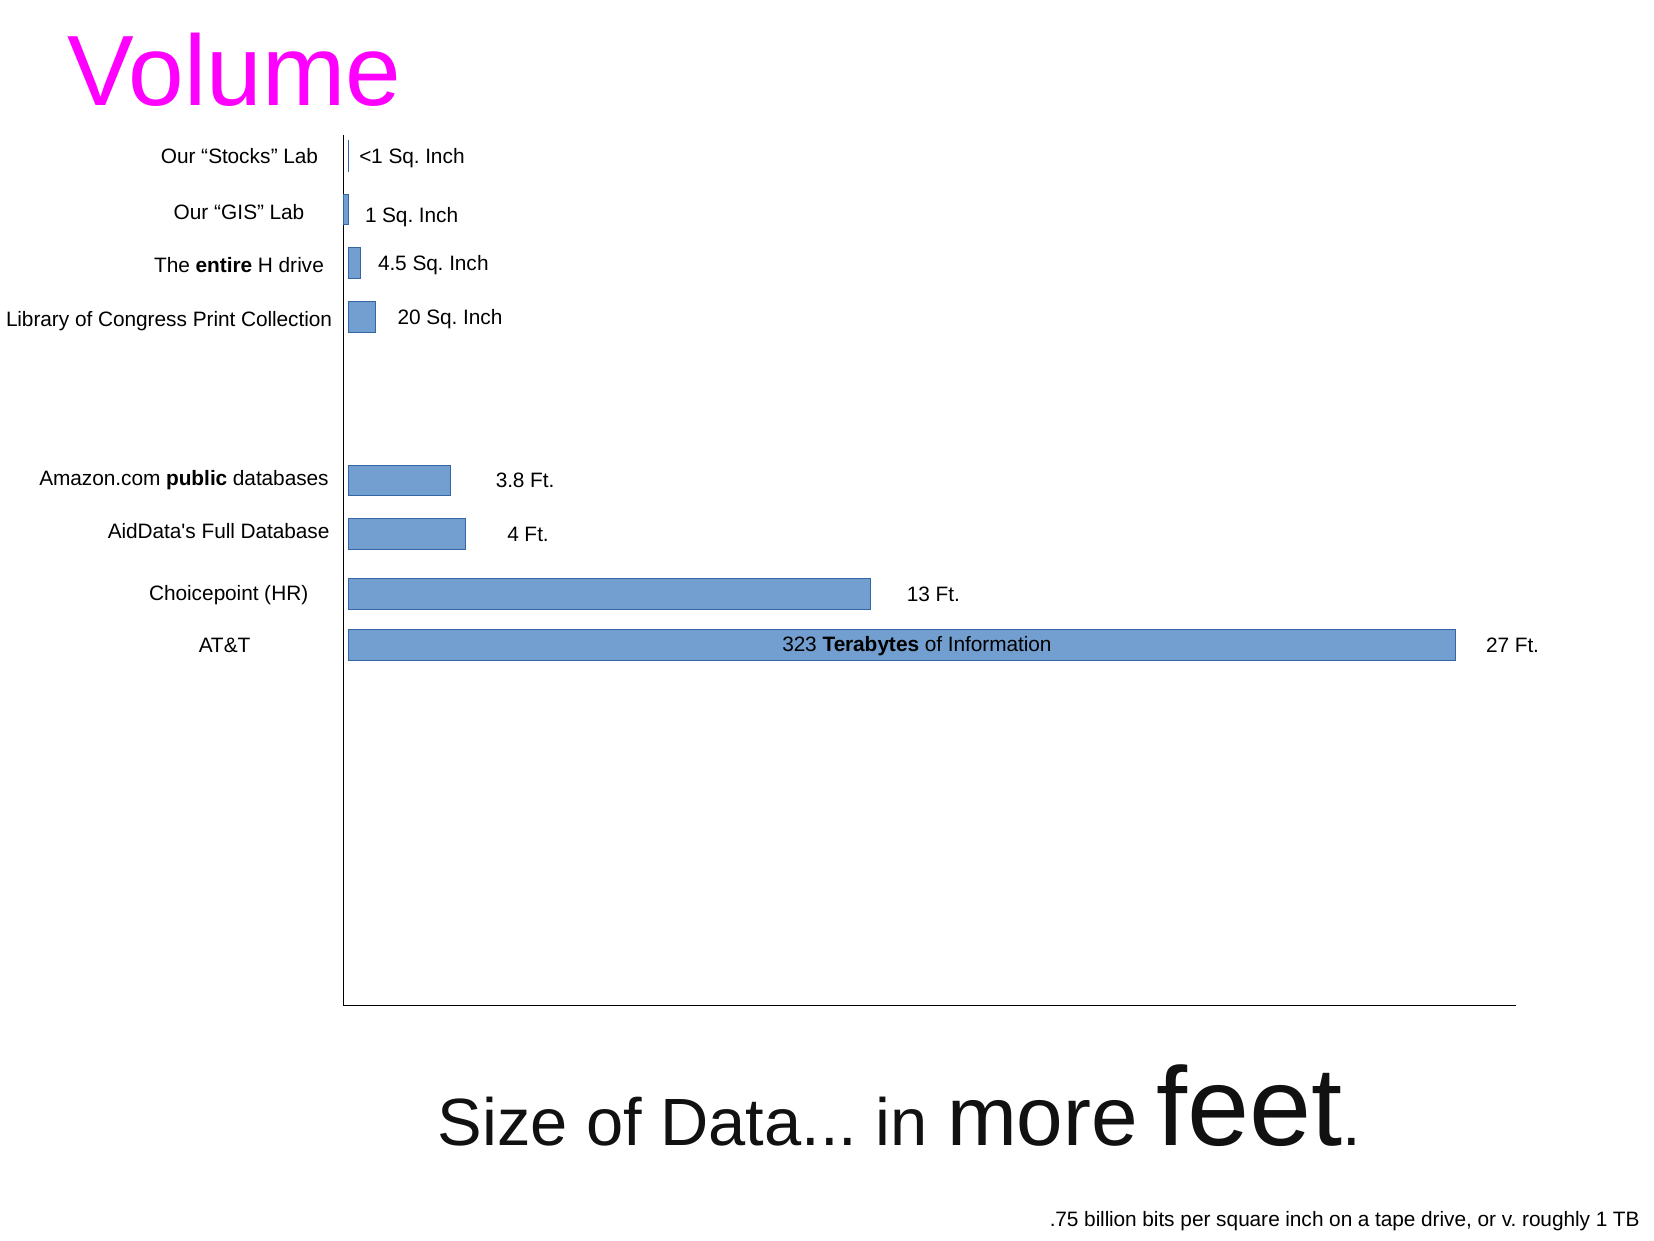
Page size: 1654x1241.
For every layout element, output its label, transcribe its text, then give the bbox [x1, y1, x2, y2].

text_box <1 Sq. Inch [336, 140, 488, 171]
text_box [348, 578, 871, 610]
text_box AT&T [105, 630, 344, 661]
text_box AidData's Full Database [99, 516, 339, 547]
text_box [348, 465, 450, 496]
list Size of Data... in more feet. [390, 1044, 1366, 1179]
text_box 4.5 Sq. Inch [358, 248, 509, 279]
text_box The entire H drive [133, 250, 344, 281]
text_box [348, 301, 376, 333]
text_box [348, 629, 1456, 661]
text_box Our “GIS” Lab [133, 197, 343, 228]
text_box [348, 247, 361, 279]
text_box 323 Terabytes of Information [735, 629, 1099, 660]
text_box 4 Ft. [452, 519, 604, 550]
list Volume [0, 15, 436, 150]
text_box Choicepoint (HR) [109, 578, 348, 609]
text_box [348, 518, 466, 550]
text_box .75 billion bits per square inch on a tape drive, or v. roughly 1 TB [1035, 1200, 1654, 1239]
text_box 27 Ft. [1437, 630, 1588, 661]
text_box Amazon.com public databases [30, 463, 339, 494]
text_box Our “Stocks” Lab [134, 140, 336, 171]
text_box 3.8 Ft. [450, 465, 601, 496]
text_box 13 Ft. [858, 579, 1009, 610]
text_box 20 Sq. Inch [375, 302, 526, 333]
text_box Library of Congress Print Collection [0, 302, 339, 336]
text_box 1 Sq. Inch [336, 199, 487, 230]
